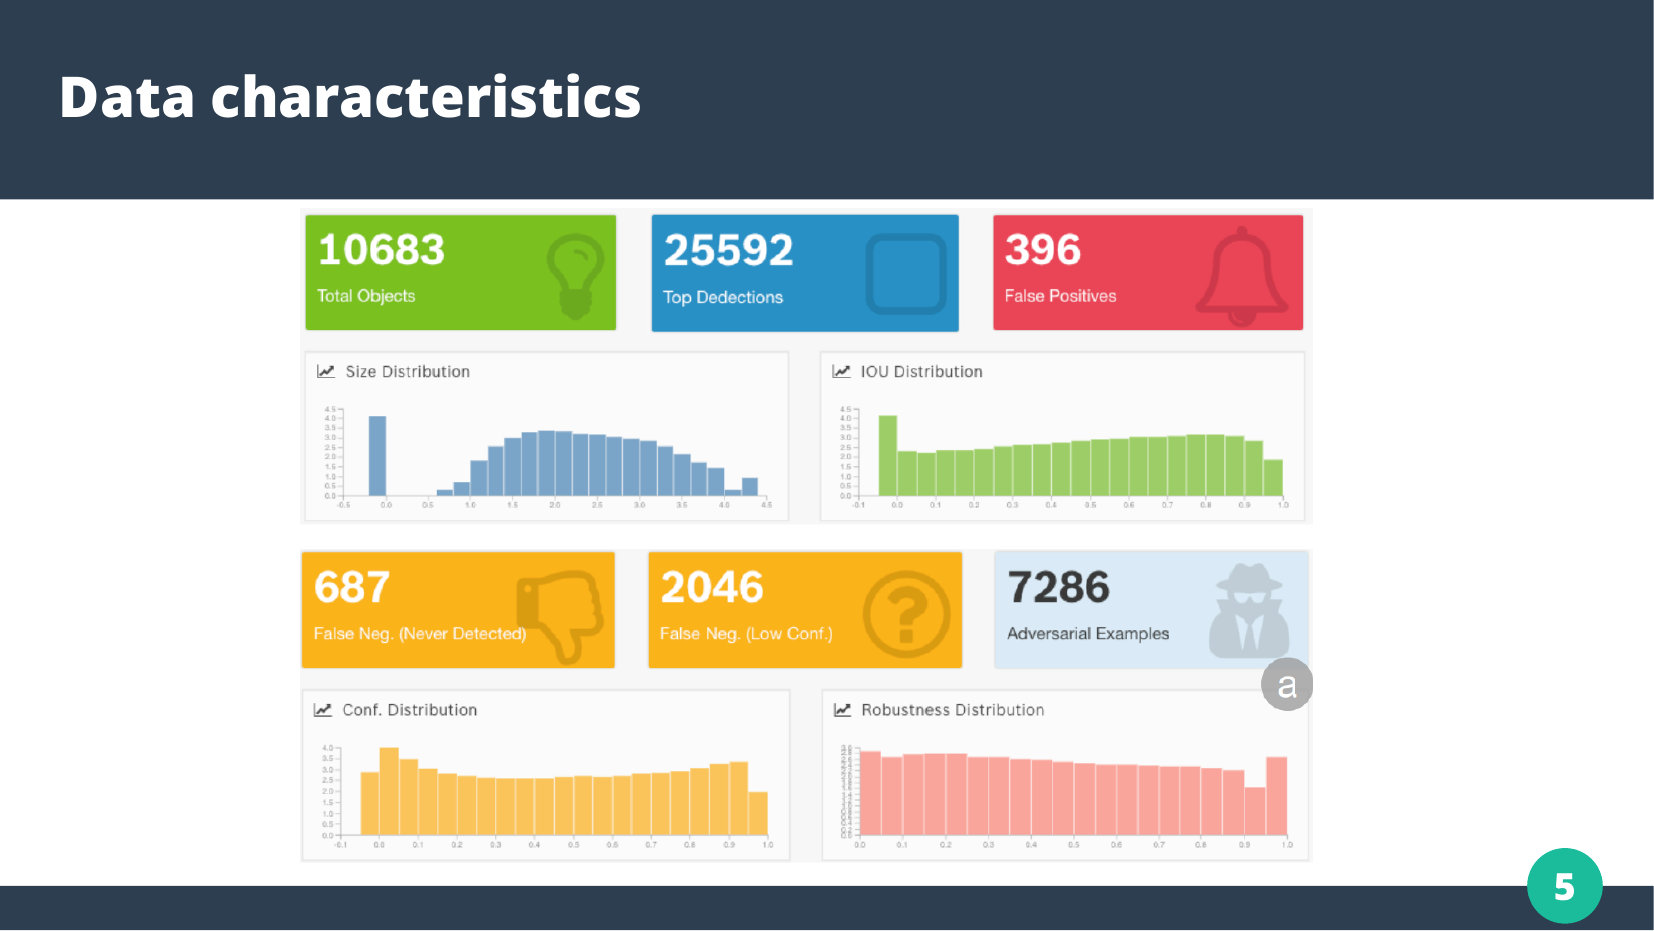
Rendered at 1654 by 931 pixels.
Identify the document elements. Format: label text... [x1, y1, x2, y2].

title Data characteristics [59, 37, 1595, 155]
picture [300, 207, 1313, 526]
picture [300, 549, 1313, 863]
